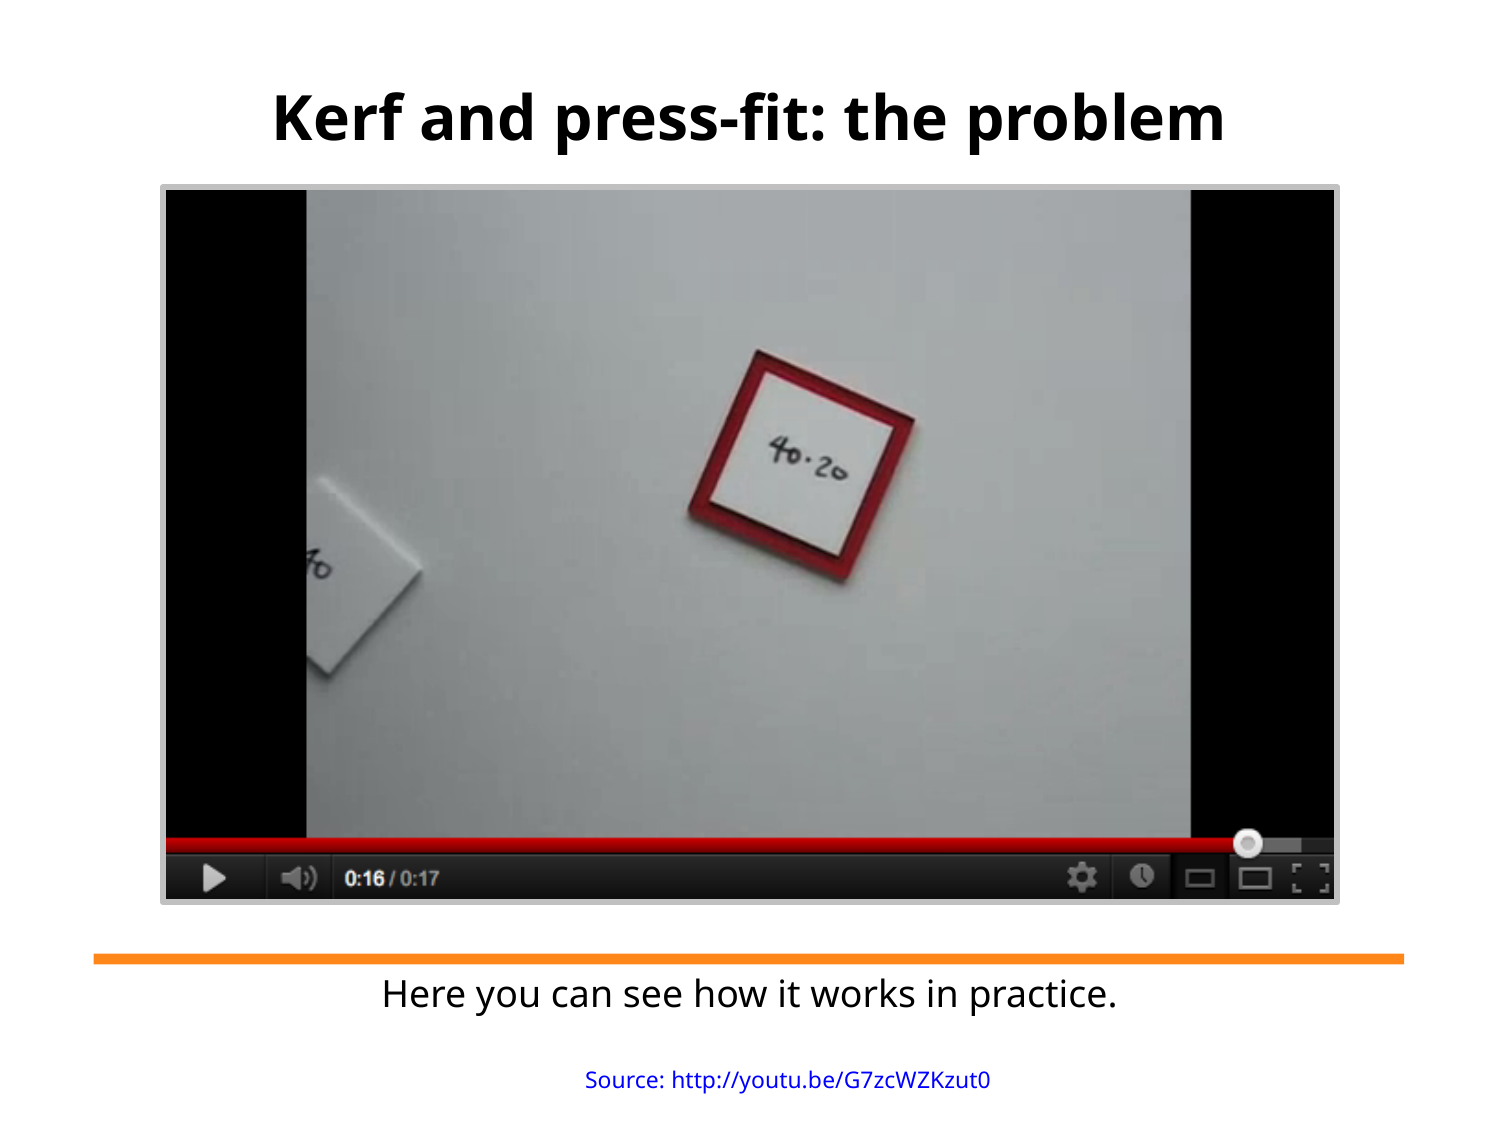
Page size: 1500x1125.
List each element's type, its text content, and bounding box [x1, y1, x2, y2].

text_box Here you can see how it works in practice. [236, 960, 1264, 1020]
title Kerf and press-fit: the problem [75, 44, 1426, 188]
picture [0, 0, 1500, 1125]
text_box Source: http://youtu.be/G7zcWZKzut0 [570, 1056, 930, 1098]
